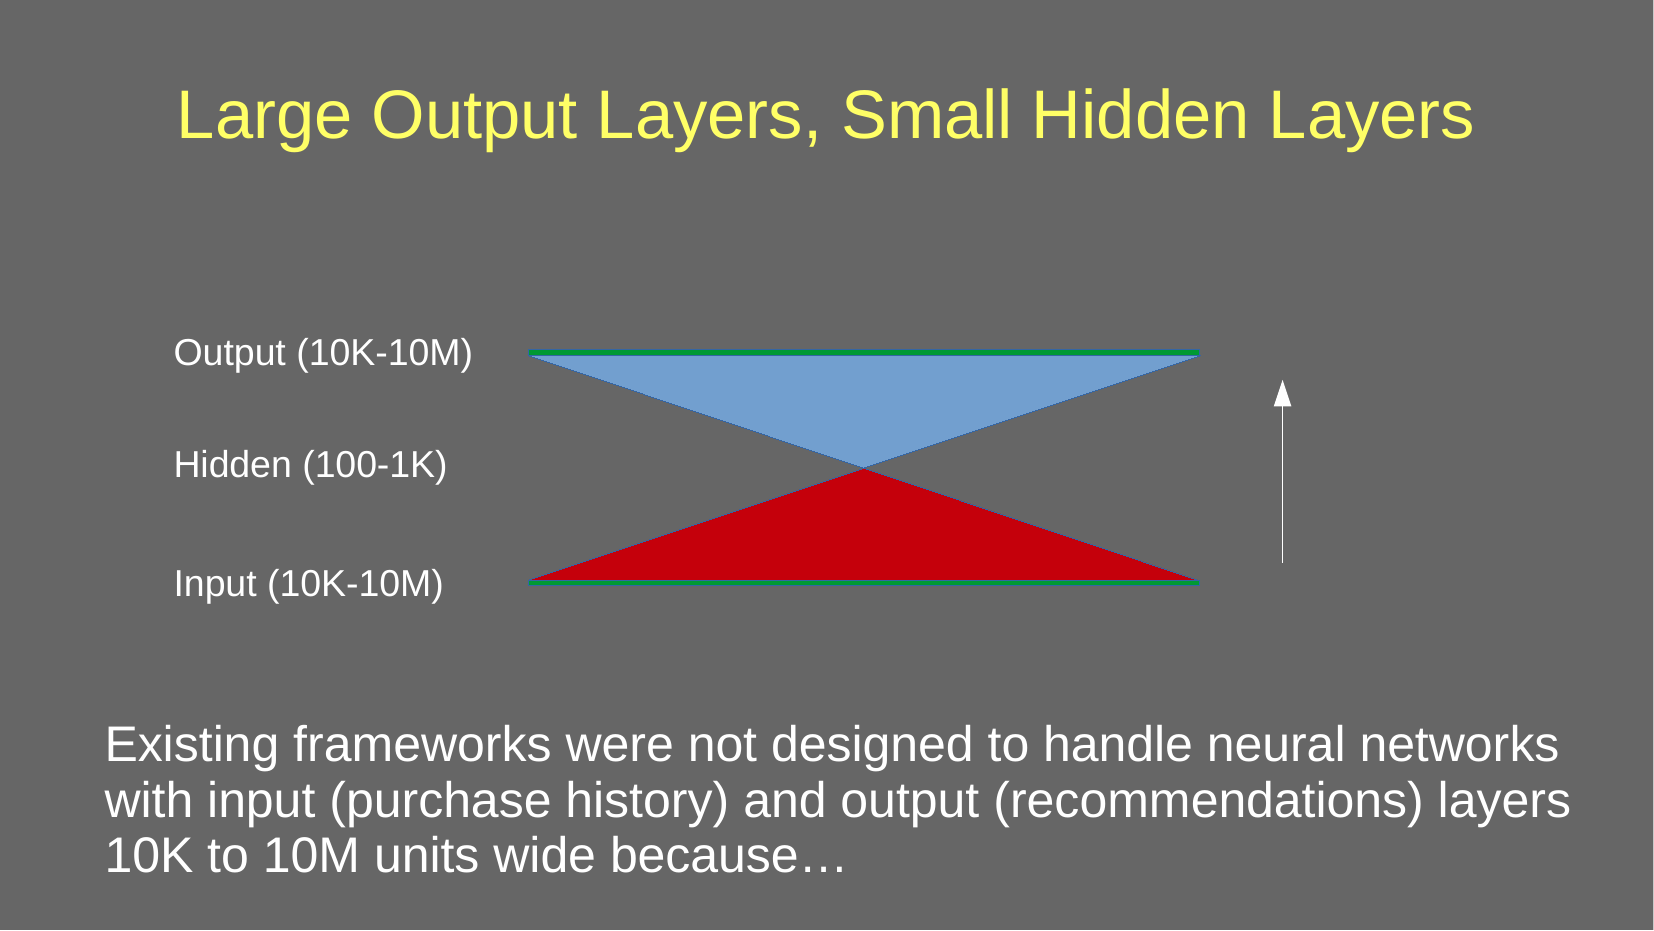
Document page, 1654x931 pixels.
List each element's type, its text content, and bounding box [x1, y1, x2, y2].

text_box [528, 349, 1201, 586]
text_box Existing frameworks were not designed to handle neural networks with input (purchase history) and output (recommendations) layers 10K to 10M units wide because… [54, 708, 1638, 931]
text_box Hidden (100-1K) [158, 436, 463, 494]
text_box Output (10K-10M) [158, 324, 489, 382]
title Large Output Layers, Small Hidden Layers [82, 36, 1571, 193]
text_box Input (10K-10M) [158, 554, 459, 612]
